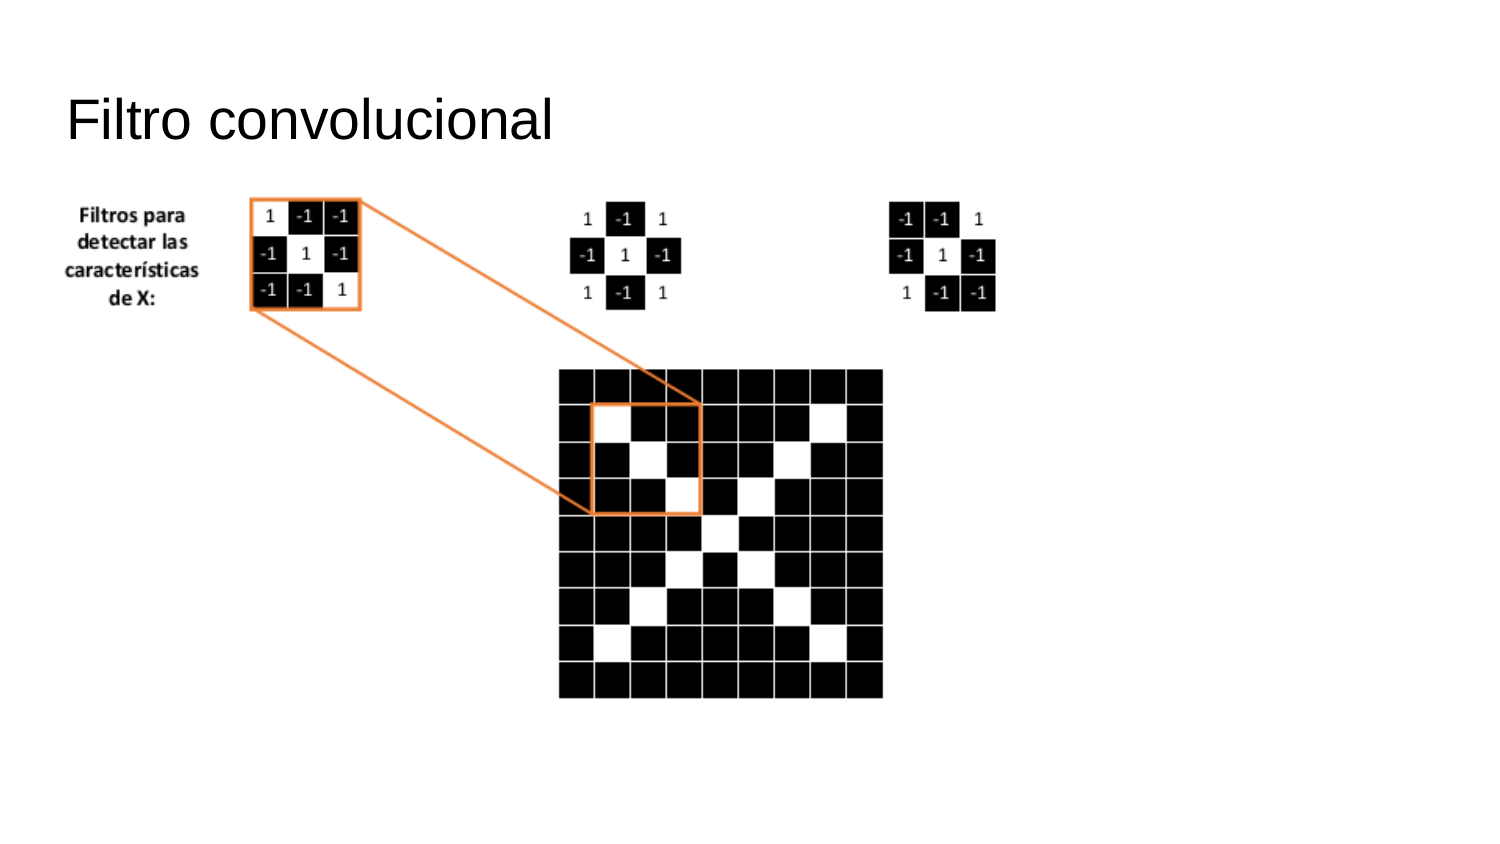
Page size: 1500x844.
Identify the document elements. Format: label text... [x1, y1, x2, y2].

picture [51, 188, 1038, 711]
title Filtro convolucional [51, 72, 1449, 167]
